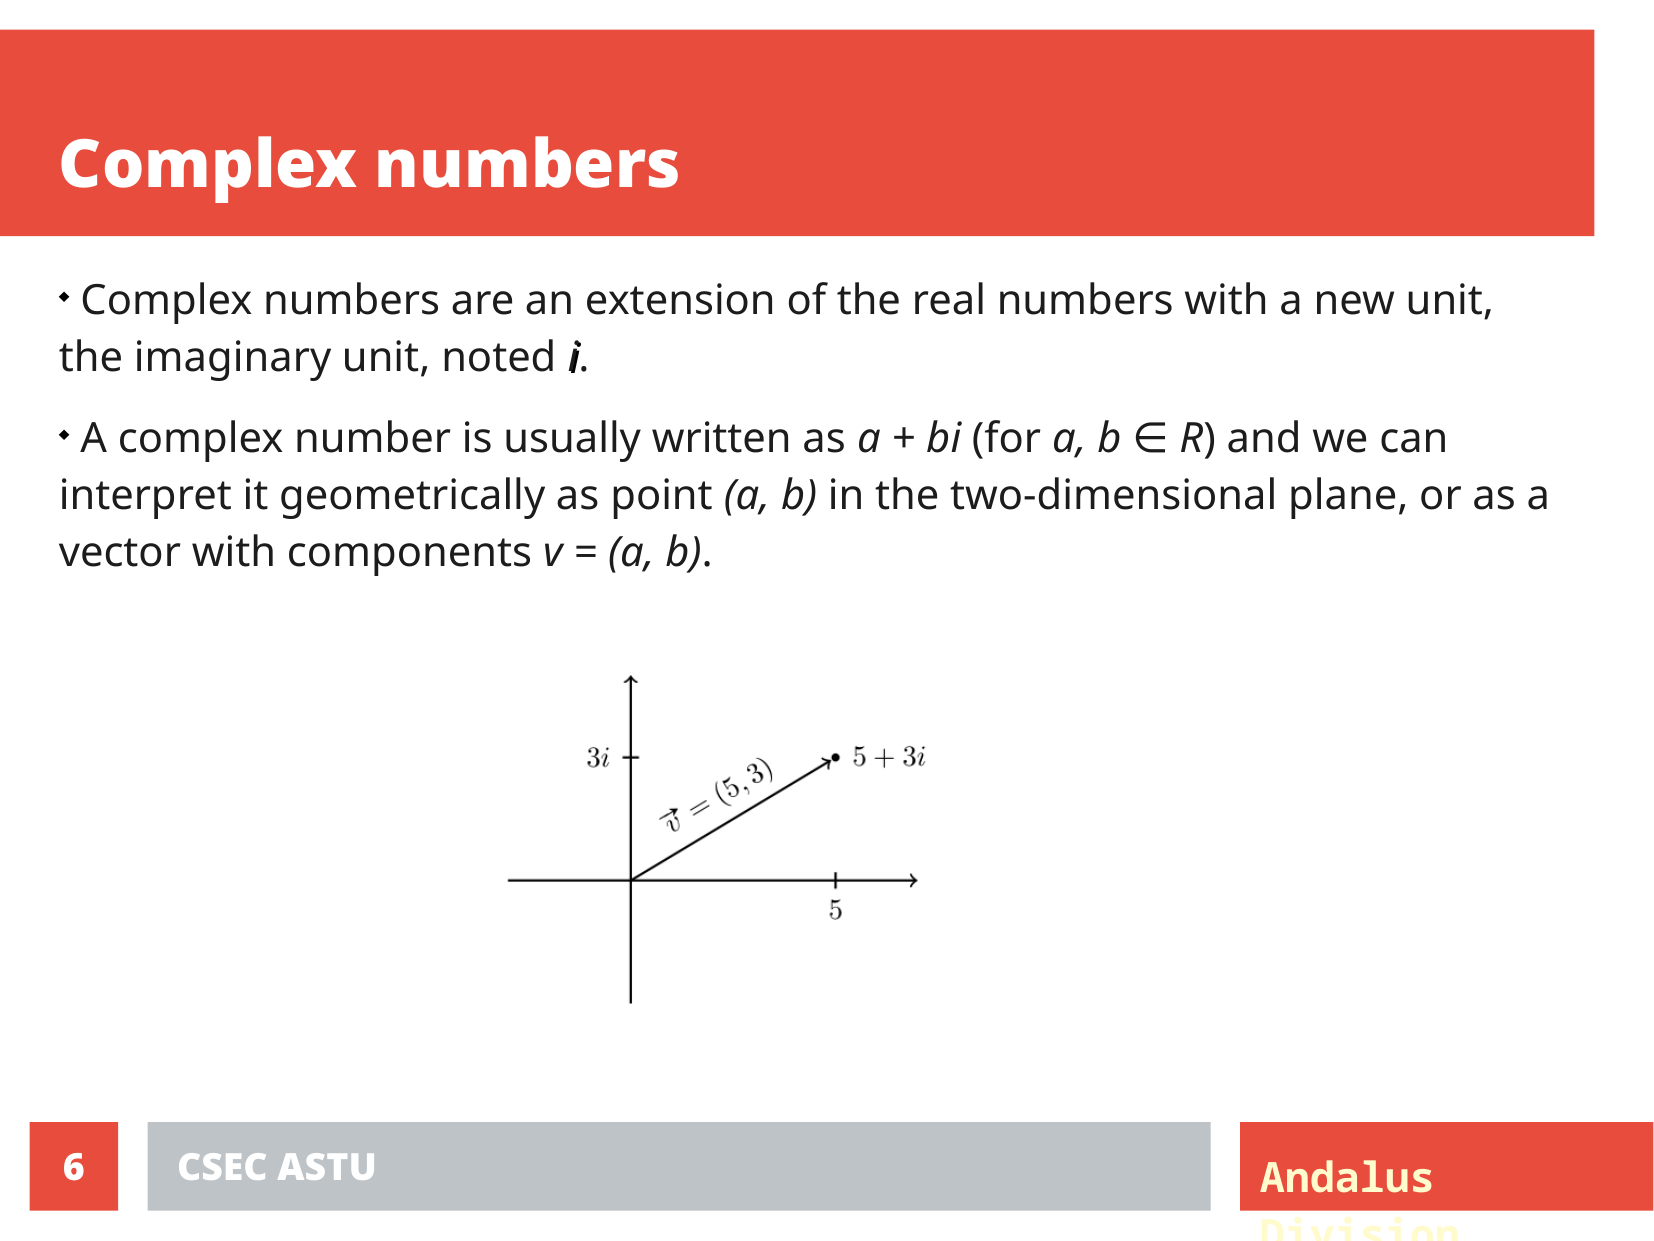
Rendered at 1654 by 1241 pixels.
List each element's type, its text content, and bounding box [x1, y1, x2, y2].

text_box Andalus Division [1245, 1140, 1636, 1197]
picture [330, 627, 1126, 1120]
list Complex numbers are an extension of the real numbers with a new unit, the imaginary unit, noted i. A complex number is usually written as a + bi (for a, b ∈ R) and we can interpret it geometrically as point (a, b) in the two-dimensional plane, or as a vector with components v = (a, b). [59, 270, 1565, 1093]
title Complex numbers [59, 59, 1595, 207]
